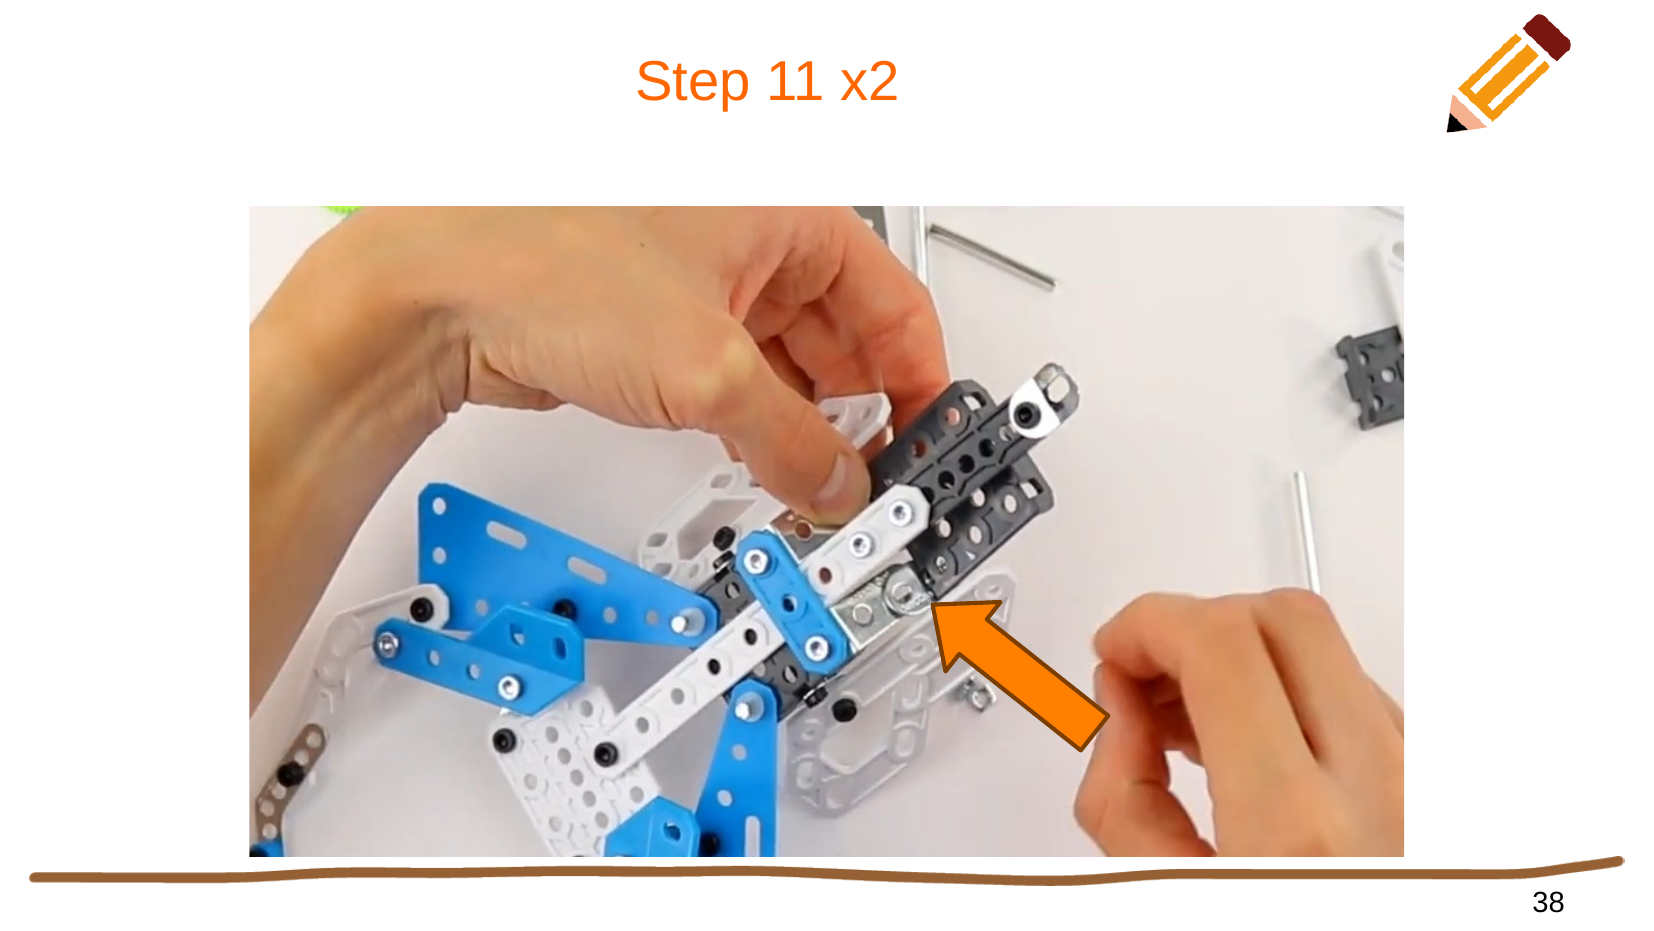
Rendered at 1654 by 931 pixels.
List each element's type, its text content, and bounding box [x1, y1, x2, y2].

picture [1446, 14, 1571, 133]
title Step 11 x2 [88, 29, 1447, 133]
text_box [932, 602, 1109, 751]
picture [29, 206, 1625, 886]
